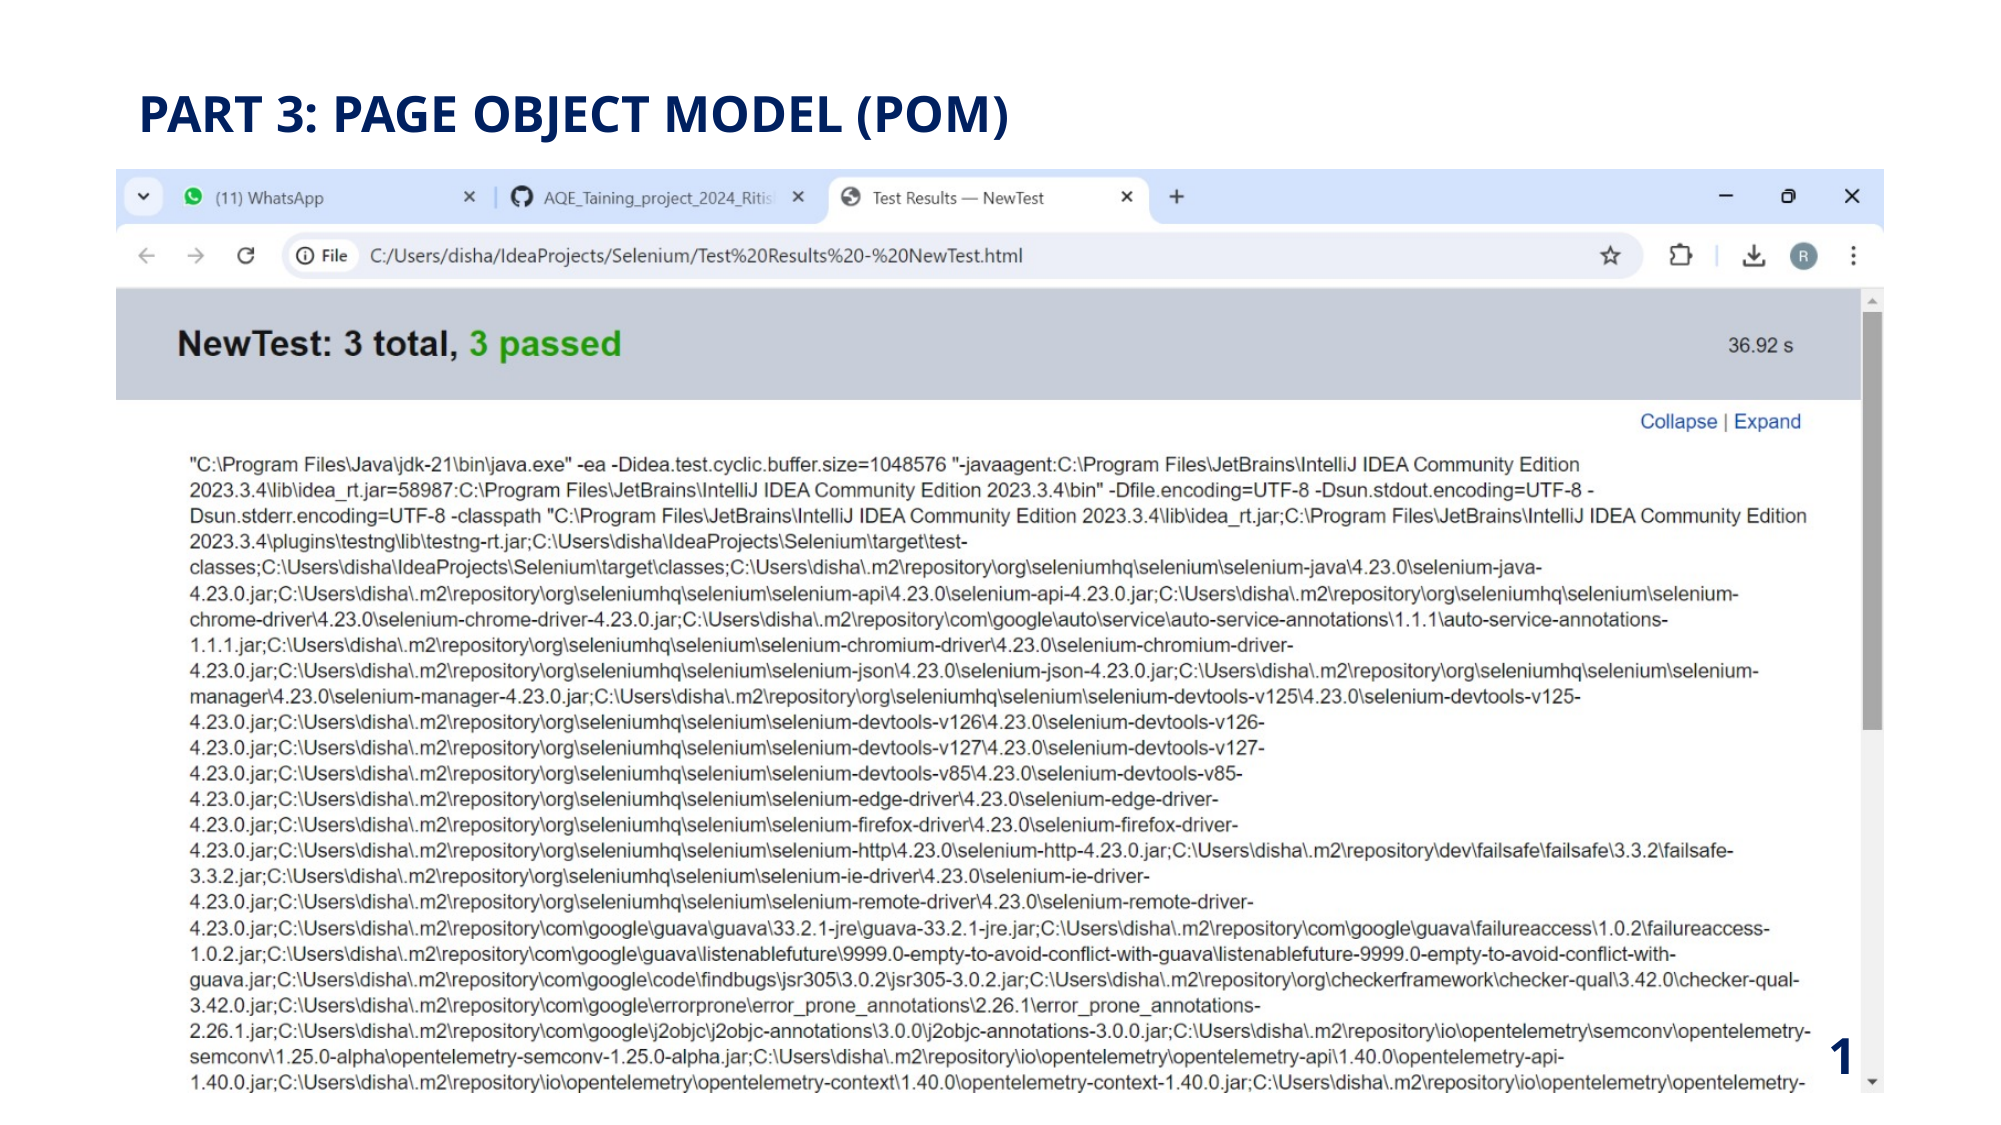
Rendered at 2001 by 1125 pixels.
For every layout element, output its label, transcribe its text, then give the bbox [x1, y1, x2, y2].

picture [116, 169, 1884, 1093]
text_box PART 3: PAGE OBJECT MODEL (POM) [138, 59, 1099, 212]
text_box 1 [1813, 1017, 1915, 1093]
